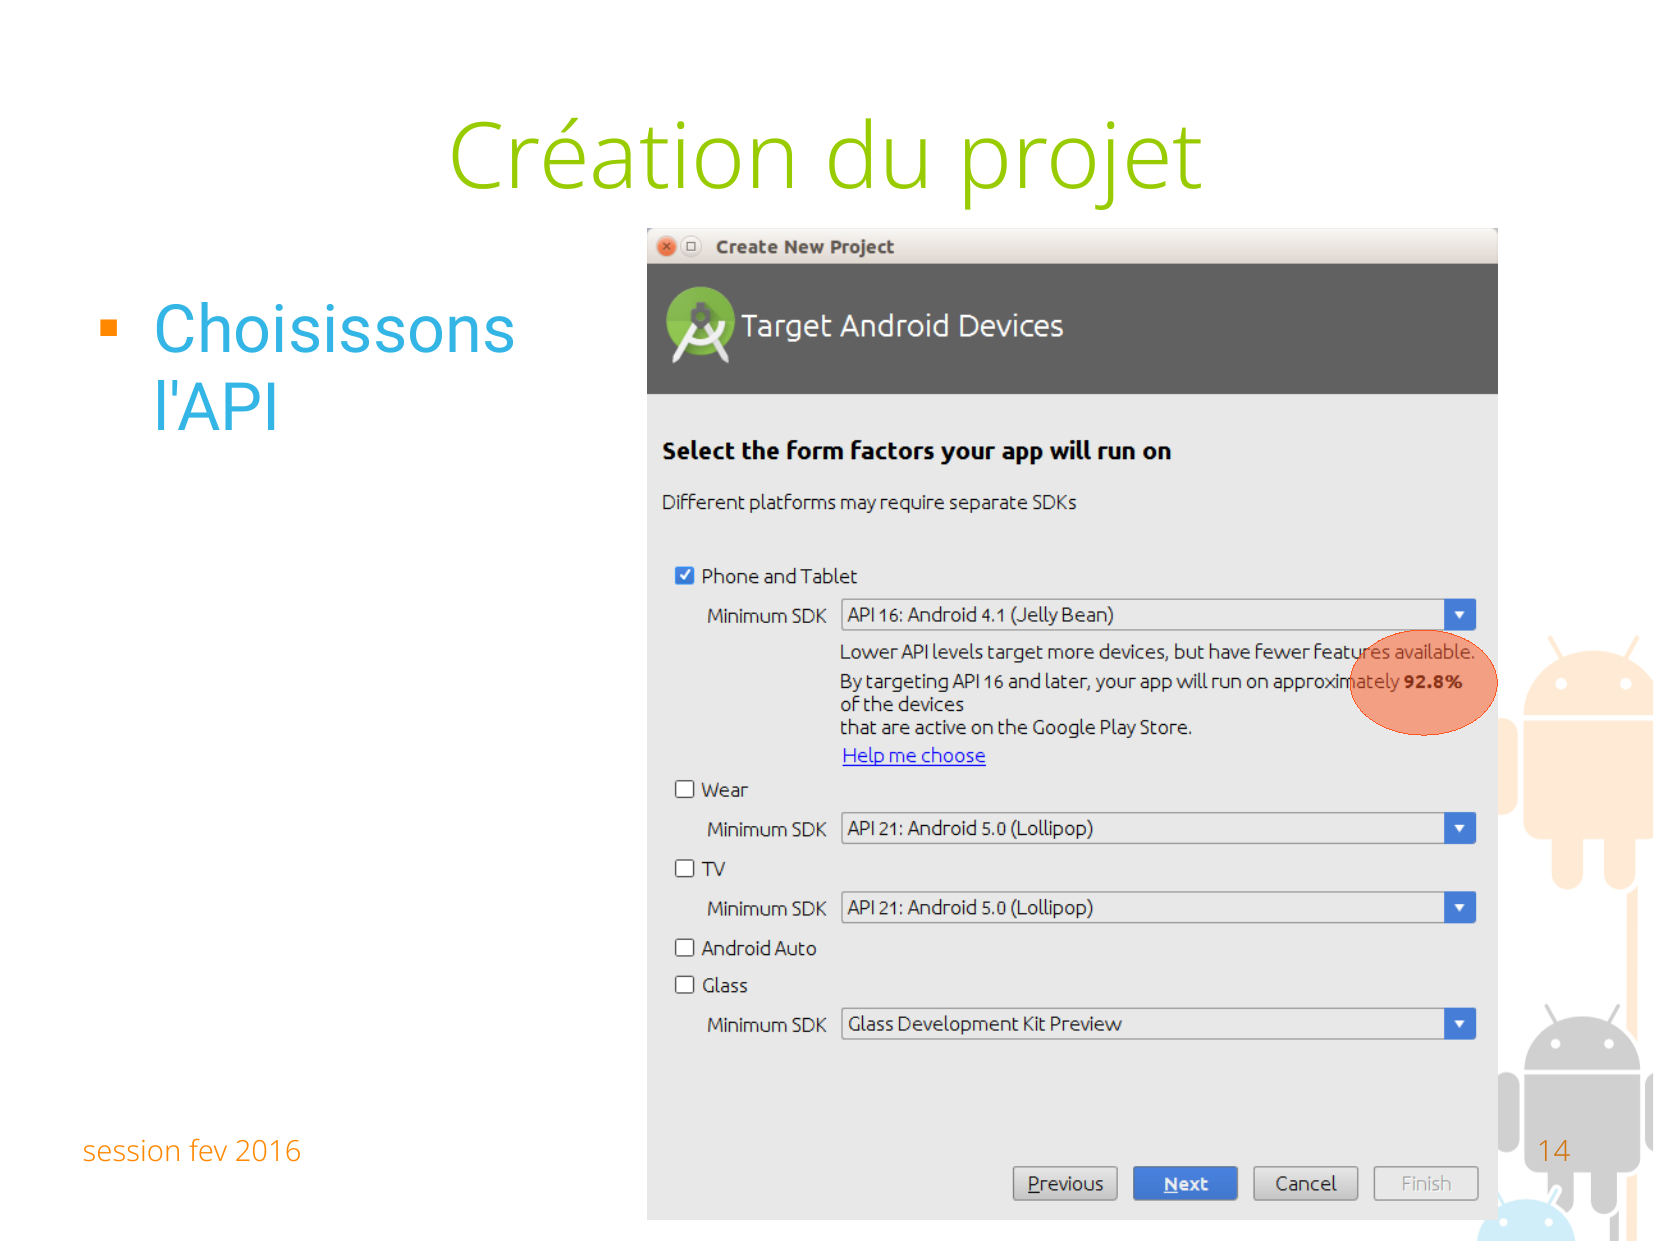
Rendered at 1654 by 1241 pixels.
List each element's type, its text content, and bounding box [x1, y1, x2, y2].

text_box [1350, 630, 1498, 736]
title Création du projet [82, 49, 1571, 257]
list Choisissons l'API [82, 290, 646, 1010]
picture [240, 228, 1654, 1241]
